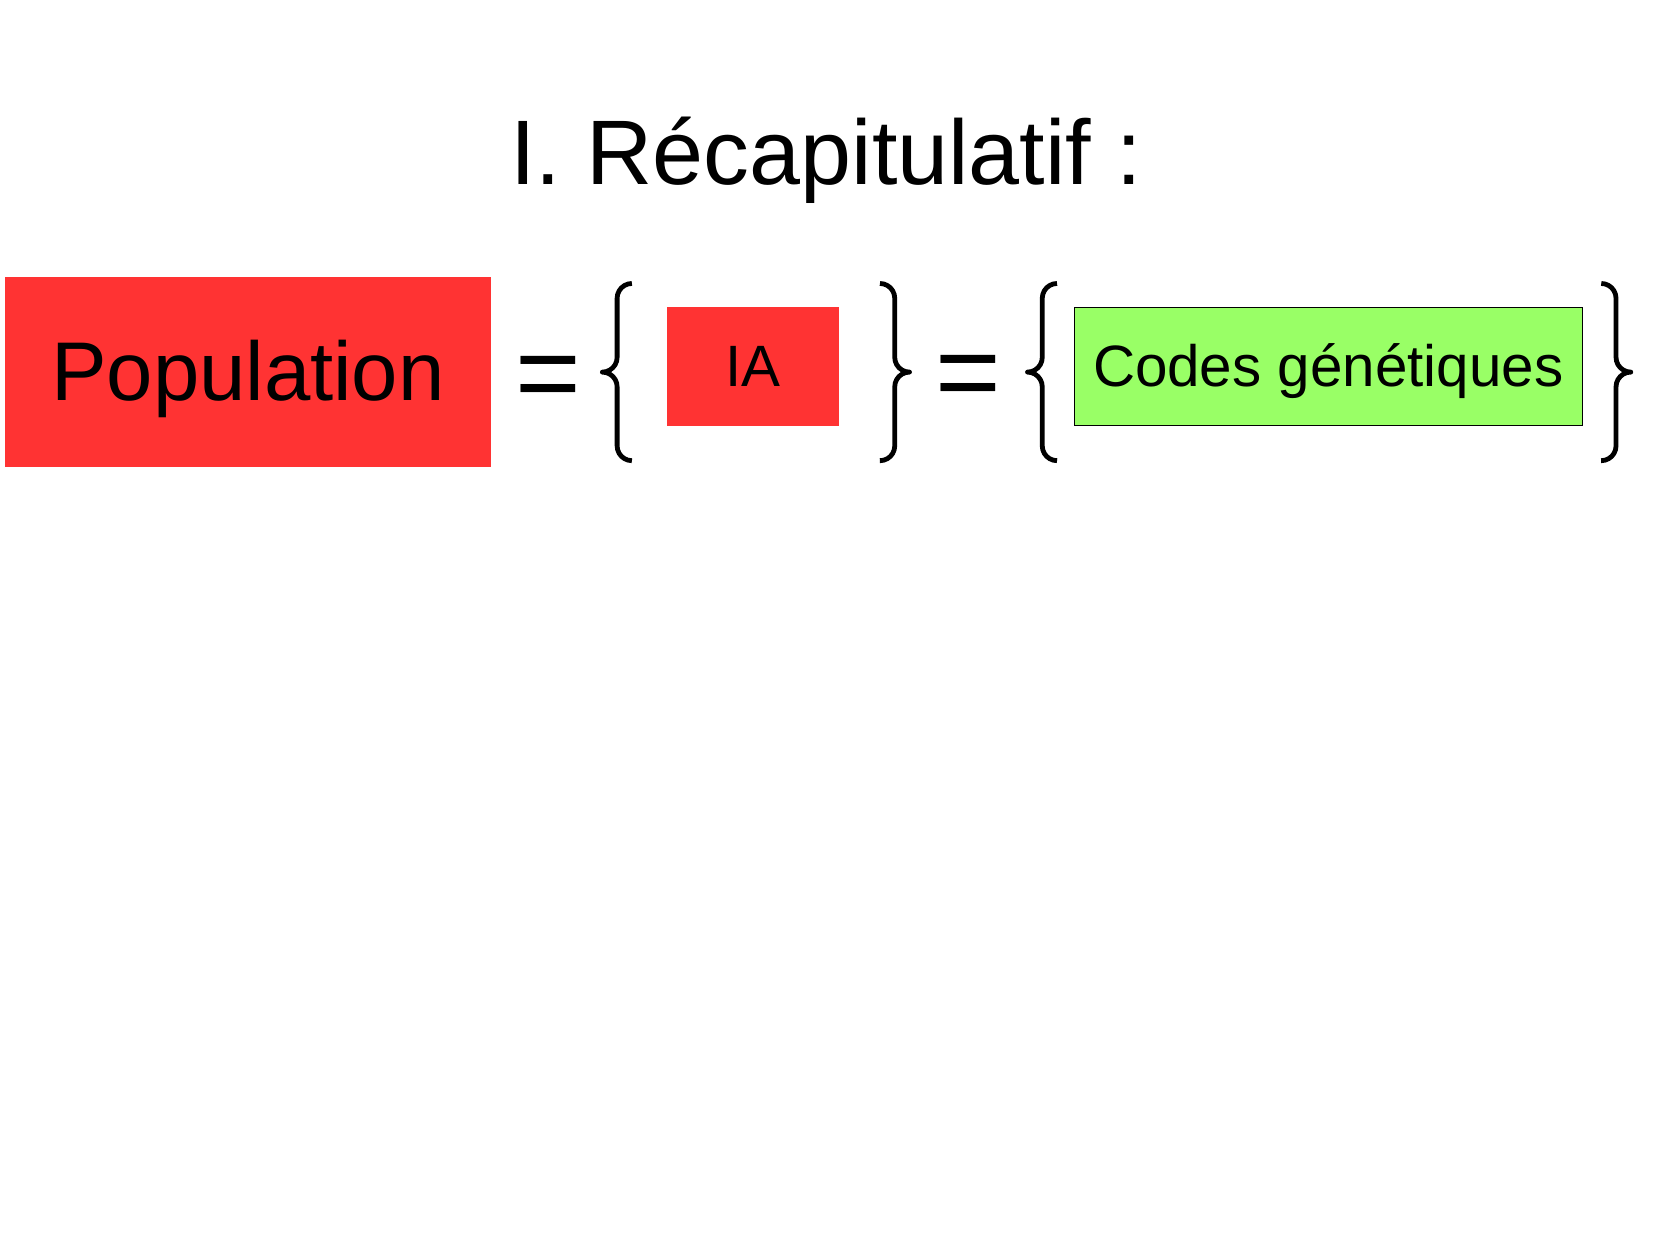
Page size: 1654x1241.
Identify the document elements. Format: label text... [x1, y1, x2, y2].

text_box = [920, 301, 1016, 443]
text_box Codes génétiques [1074, 307, 1583, 426]
text_box = [501, 302, 597, 443]
text_box Population [5, 277, 491, 467]
title I. Récapitulatif : [82, 49, 1571, 257]
text_box IA [667, 307, 839, 426]
